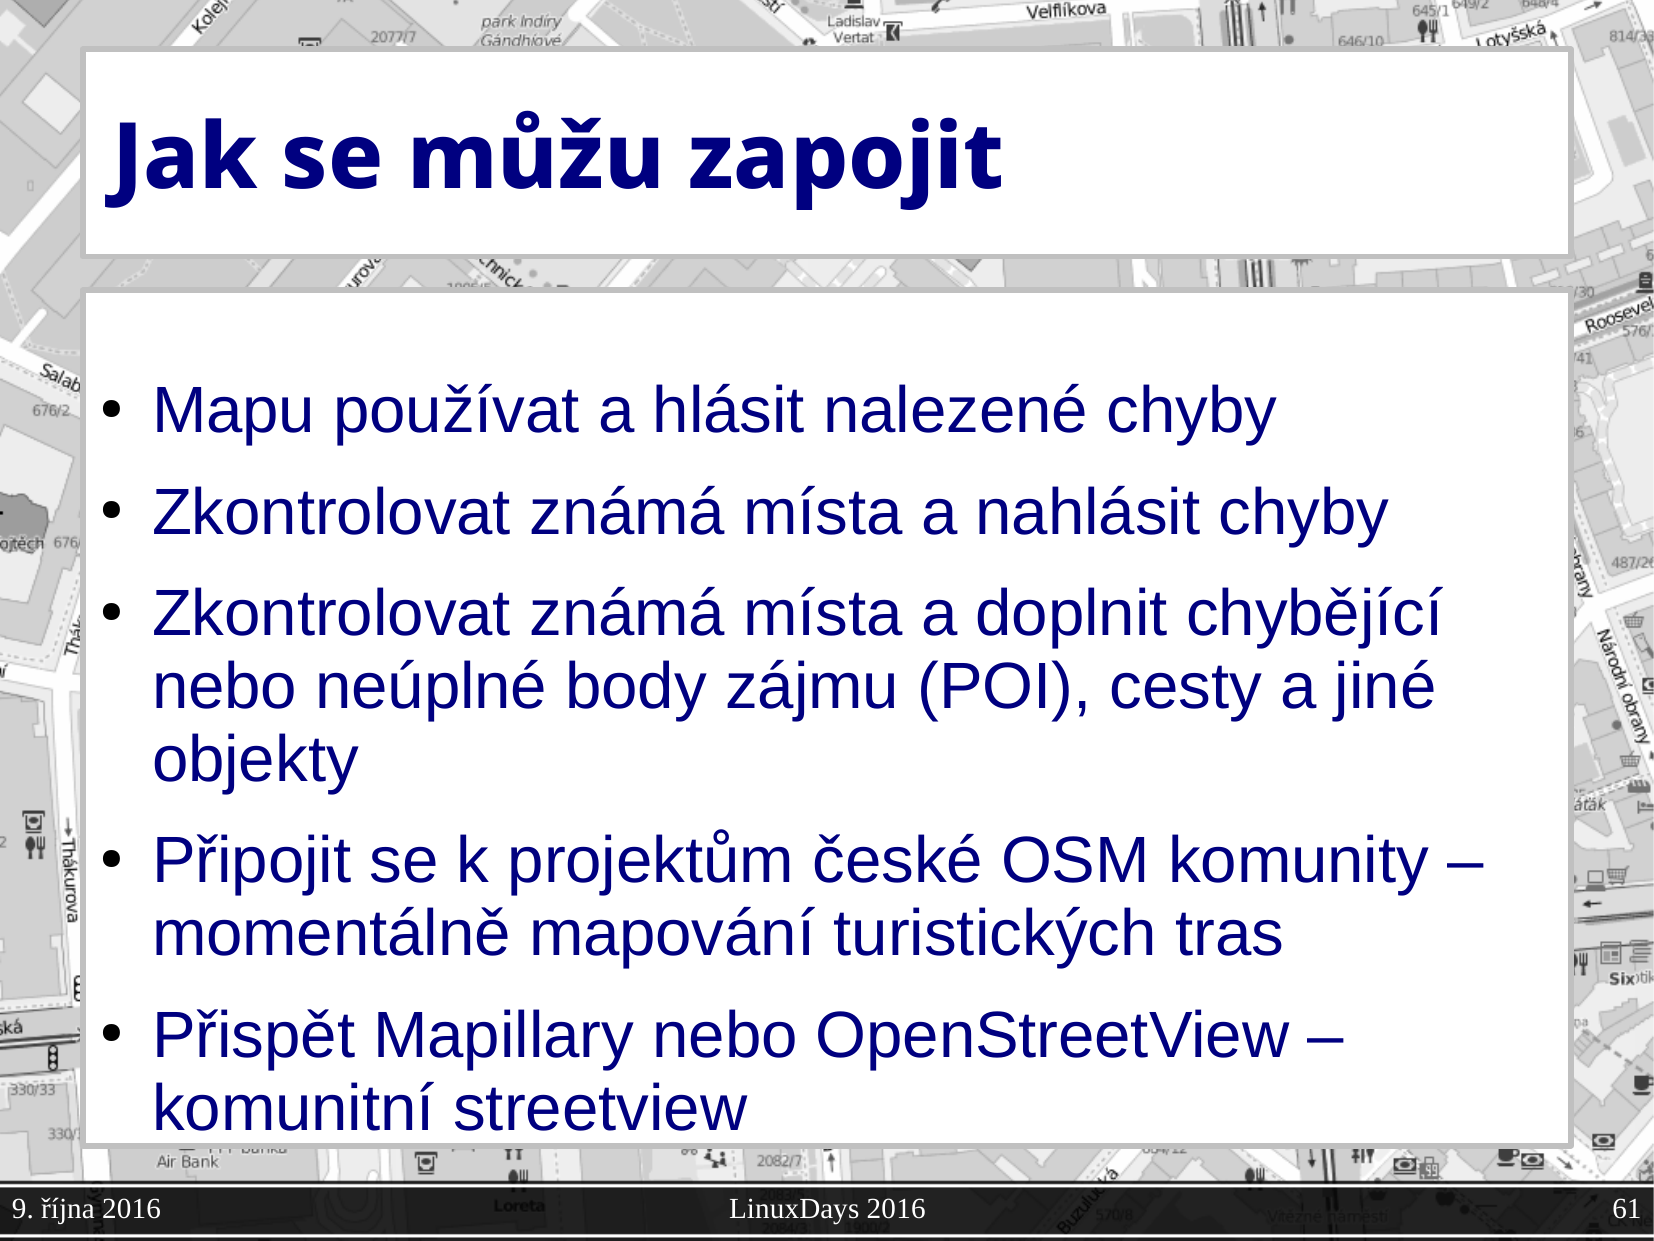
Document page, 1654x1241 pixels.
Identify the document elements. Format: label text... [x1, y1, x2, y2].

list Mapu používat a hlásit nalezené chyby Zkontrolovat známá místa a nahlásit chyby Zkontrolovat známá místa a doplnit chybějící nebo neúplné body zájmu (POI), cesty a jiné objekty Připojit se k projektům české OSM komunity – momentálně mapování turistických tras Přispět Mapillary nebo OpenStreetView – komunitní streetview [82, 290, 1571, 1146]
title Jak se můžu zapojit [82, 49, 1571, 257]
picture [0, 0, 1654, 1241]
